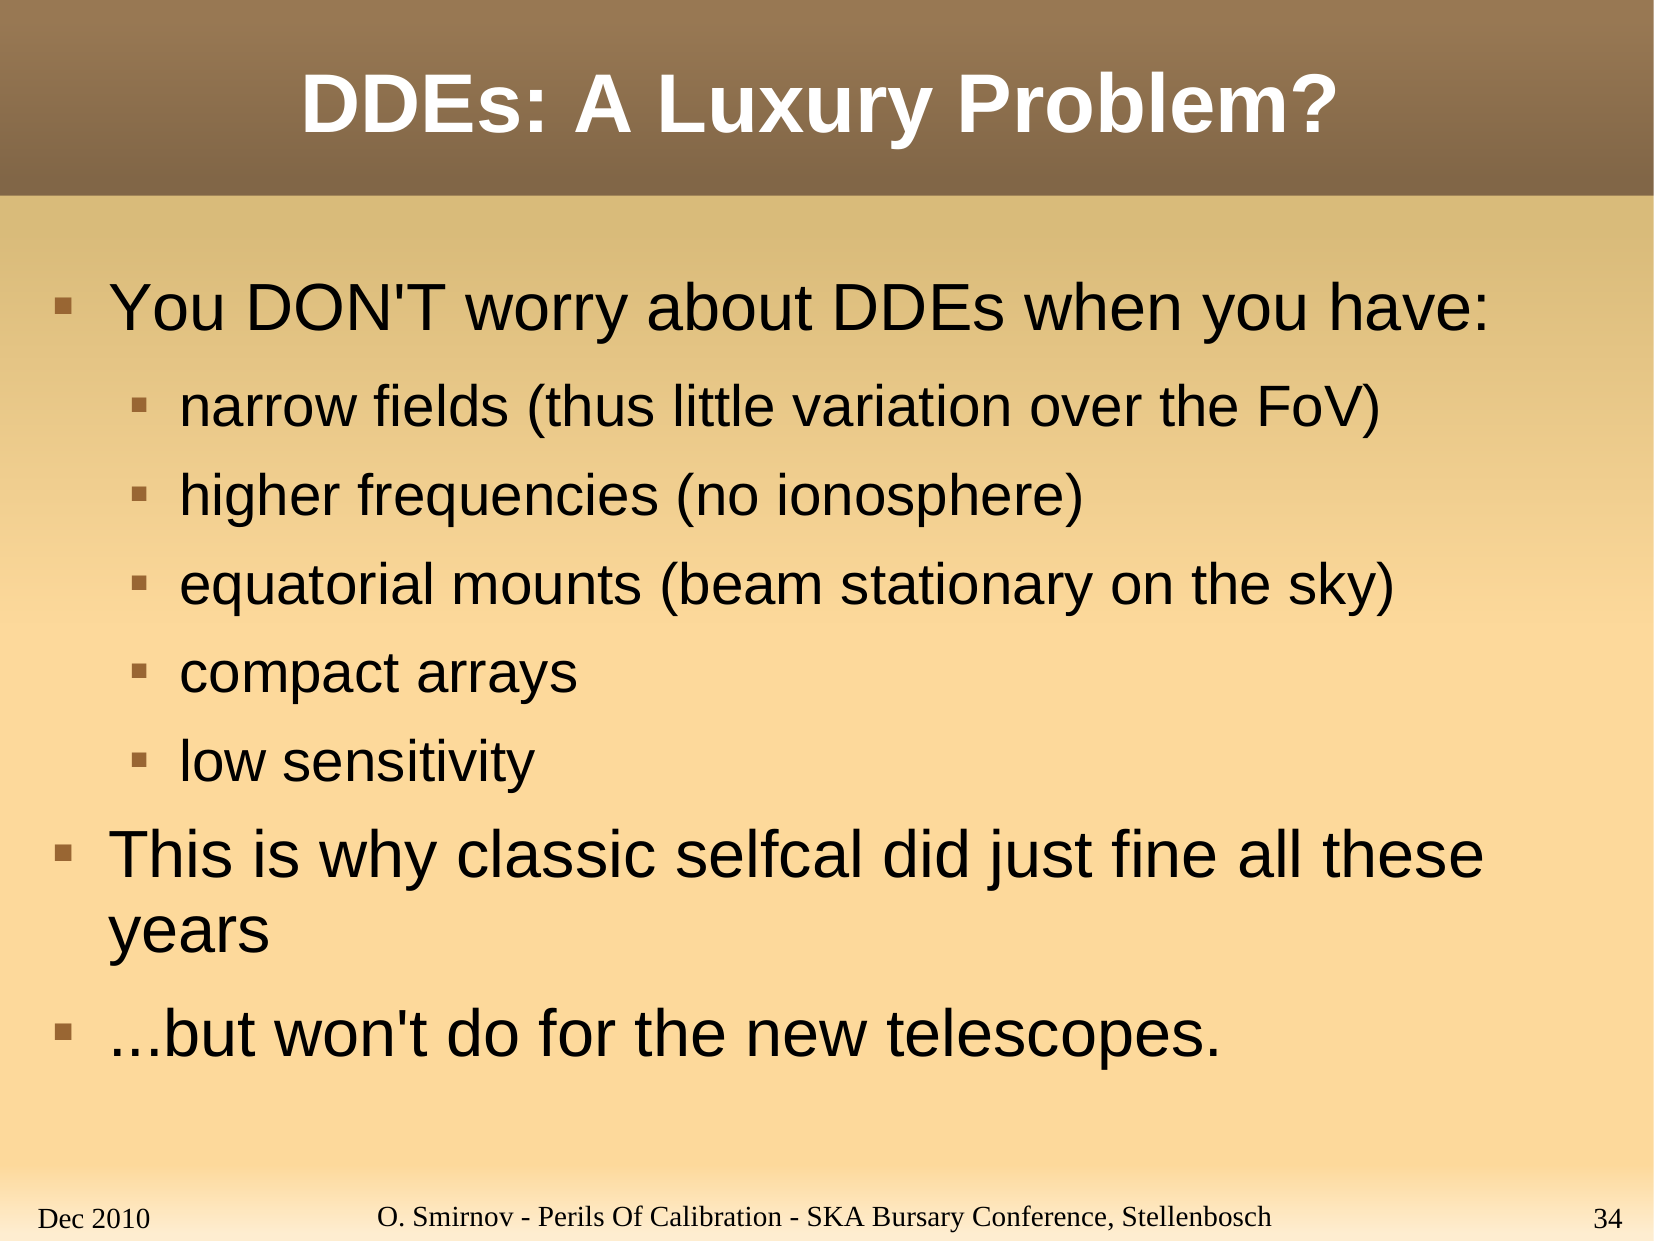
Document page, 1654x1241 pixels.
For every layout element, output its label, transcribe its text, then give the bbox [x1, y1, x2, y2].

picture [0, 0, 1654, 1241]
list You DON'T worry about DDEs when you have: narrow fields (thus little variation over the FoV) higher frequencies (no ionosphere) equatorial mounts (beam stationary on the sky) compact arrays low sensitivity This is why classic selfcal did just fine all these years ...but won't do for the new telescopes. [37, 269, 1526, 1176]
title DDEs: A Luxury Problem? [76, 0, 1565, 208]
